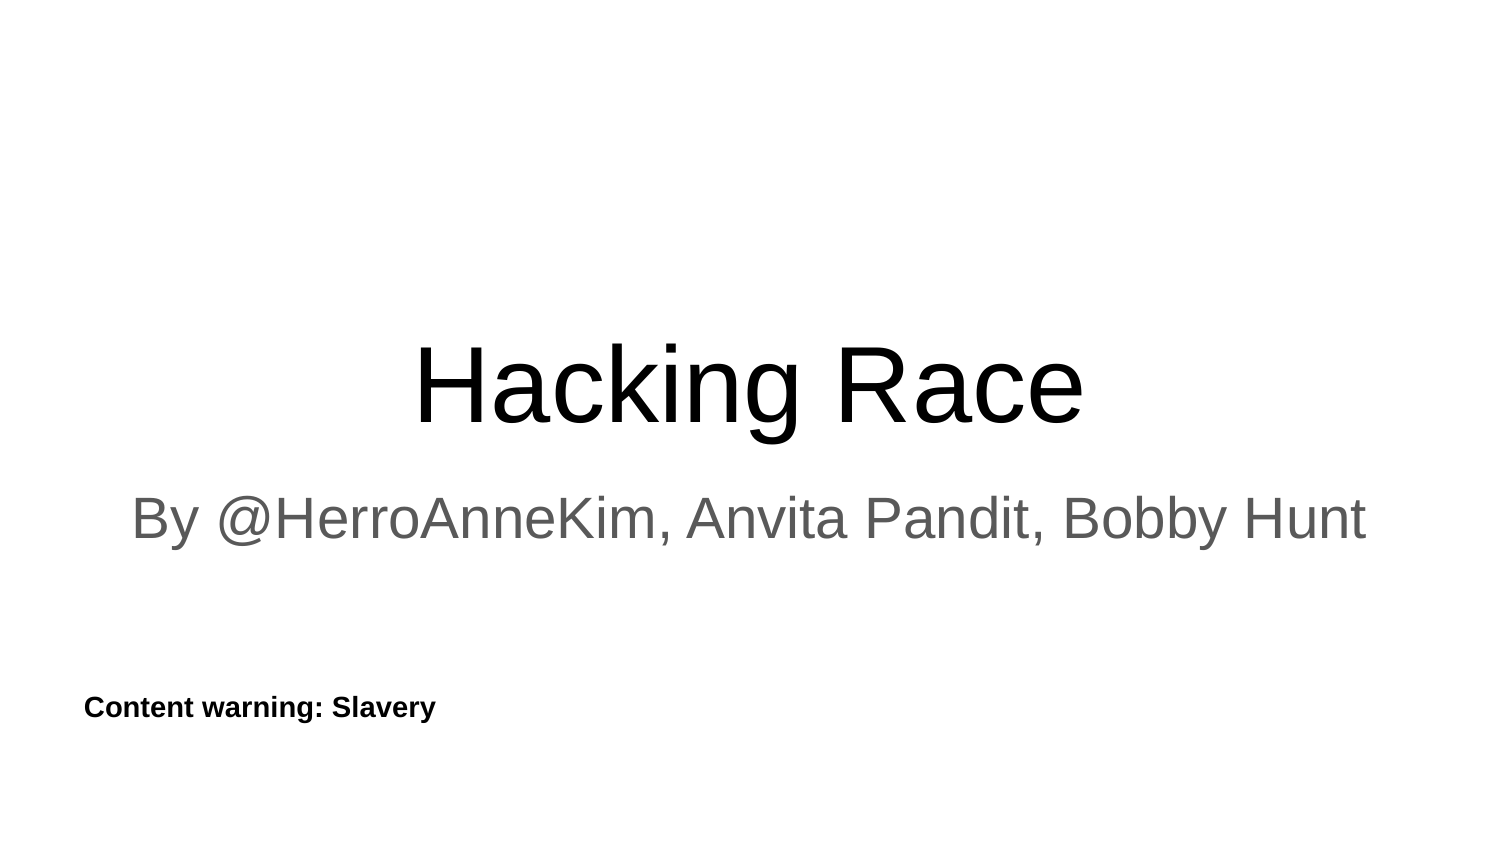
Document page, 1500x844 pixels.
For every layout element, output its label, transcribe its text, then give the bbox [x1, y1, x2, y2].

title Hacking Race [51, 122, 1449, 459]
text_box Content warning: Slavery [68, 673, 1061, 789]
subtitle By @HerroAnneKim, Anvita Pandit, Bobby Hunt [51, 464, 1449, 595]
